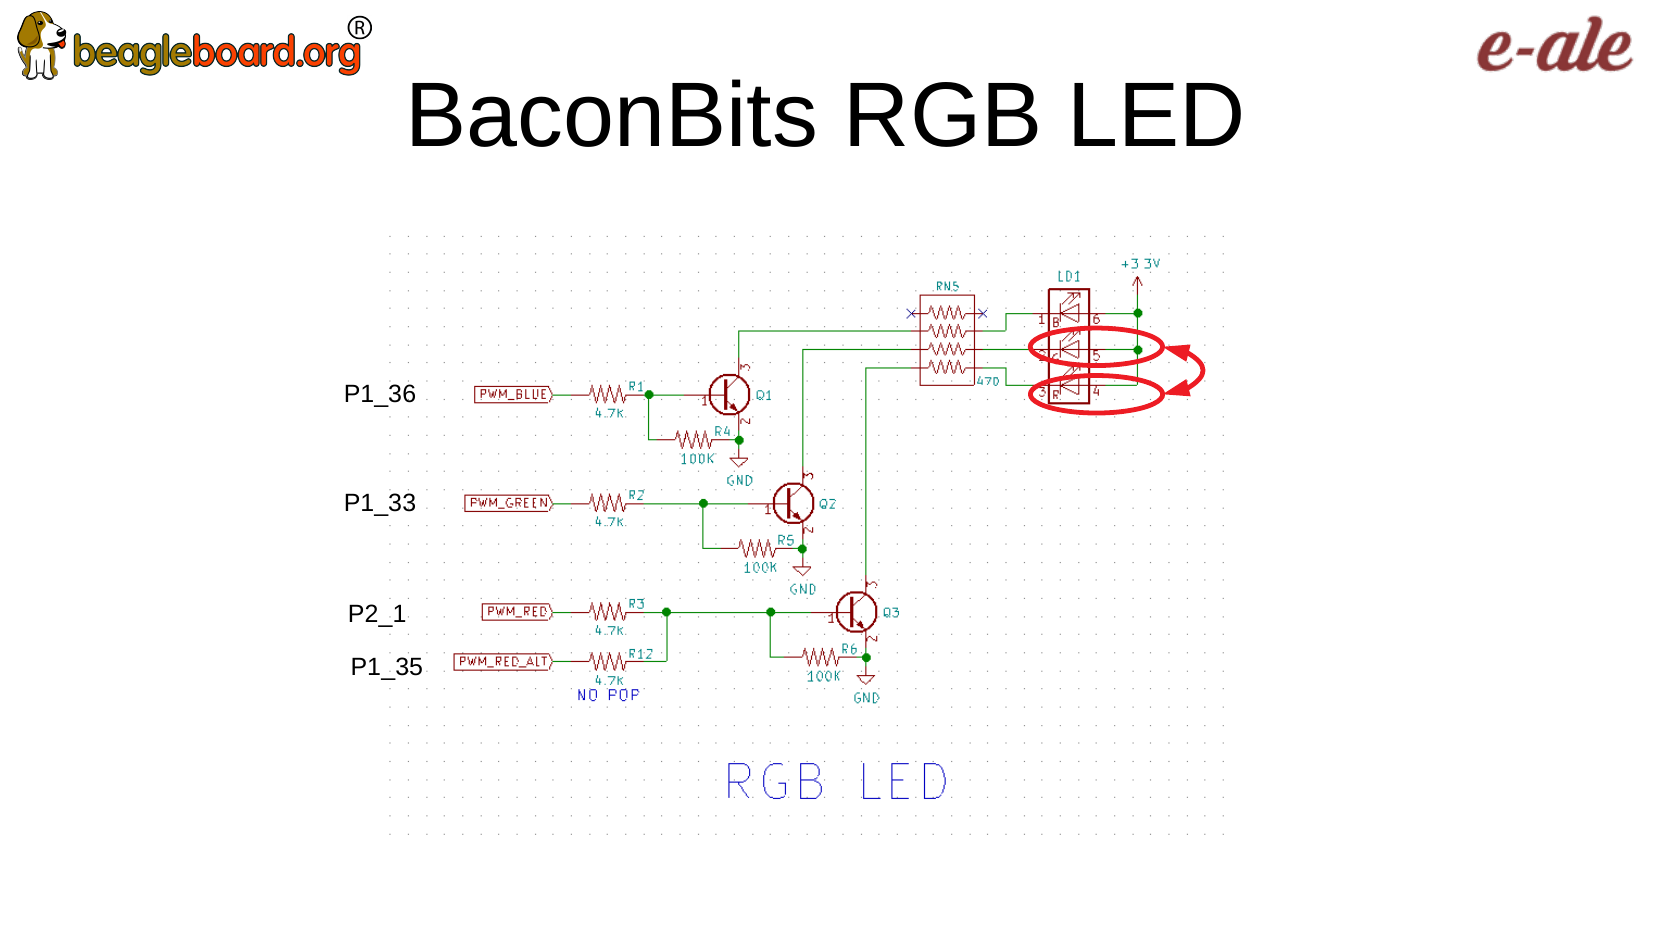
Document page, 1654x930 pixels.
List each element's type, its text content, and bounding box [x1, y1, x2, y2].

text_box P1_36 [328, 372, 432, 416]
picture [17, 11, 372, 80]
text_box P2_1 [333, 592, 436, 636]
text_box P1_33 [328, 481, 432, 524]
picture [1475, 14, 1636, 74]
text_box P1_35 [335, 645, 439, 689]
title BaconBits RGB LED [82, 37, 1571, 193]
picture [379, 226, 1233, 847]
